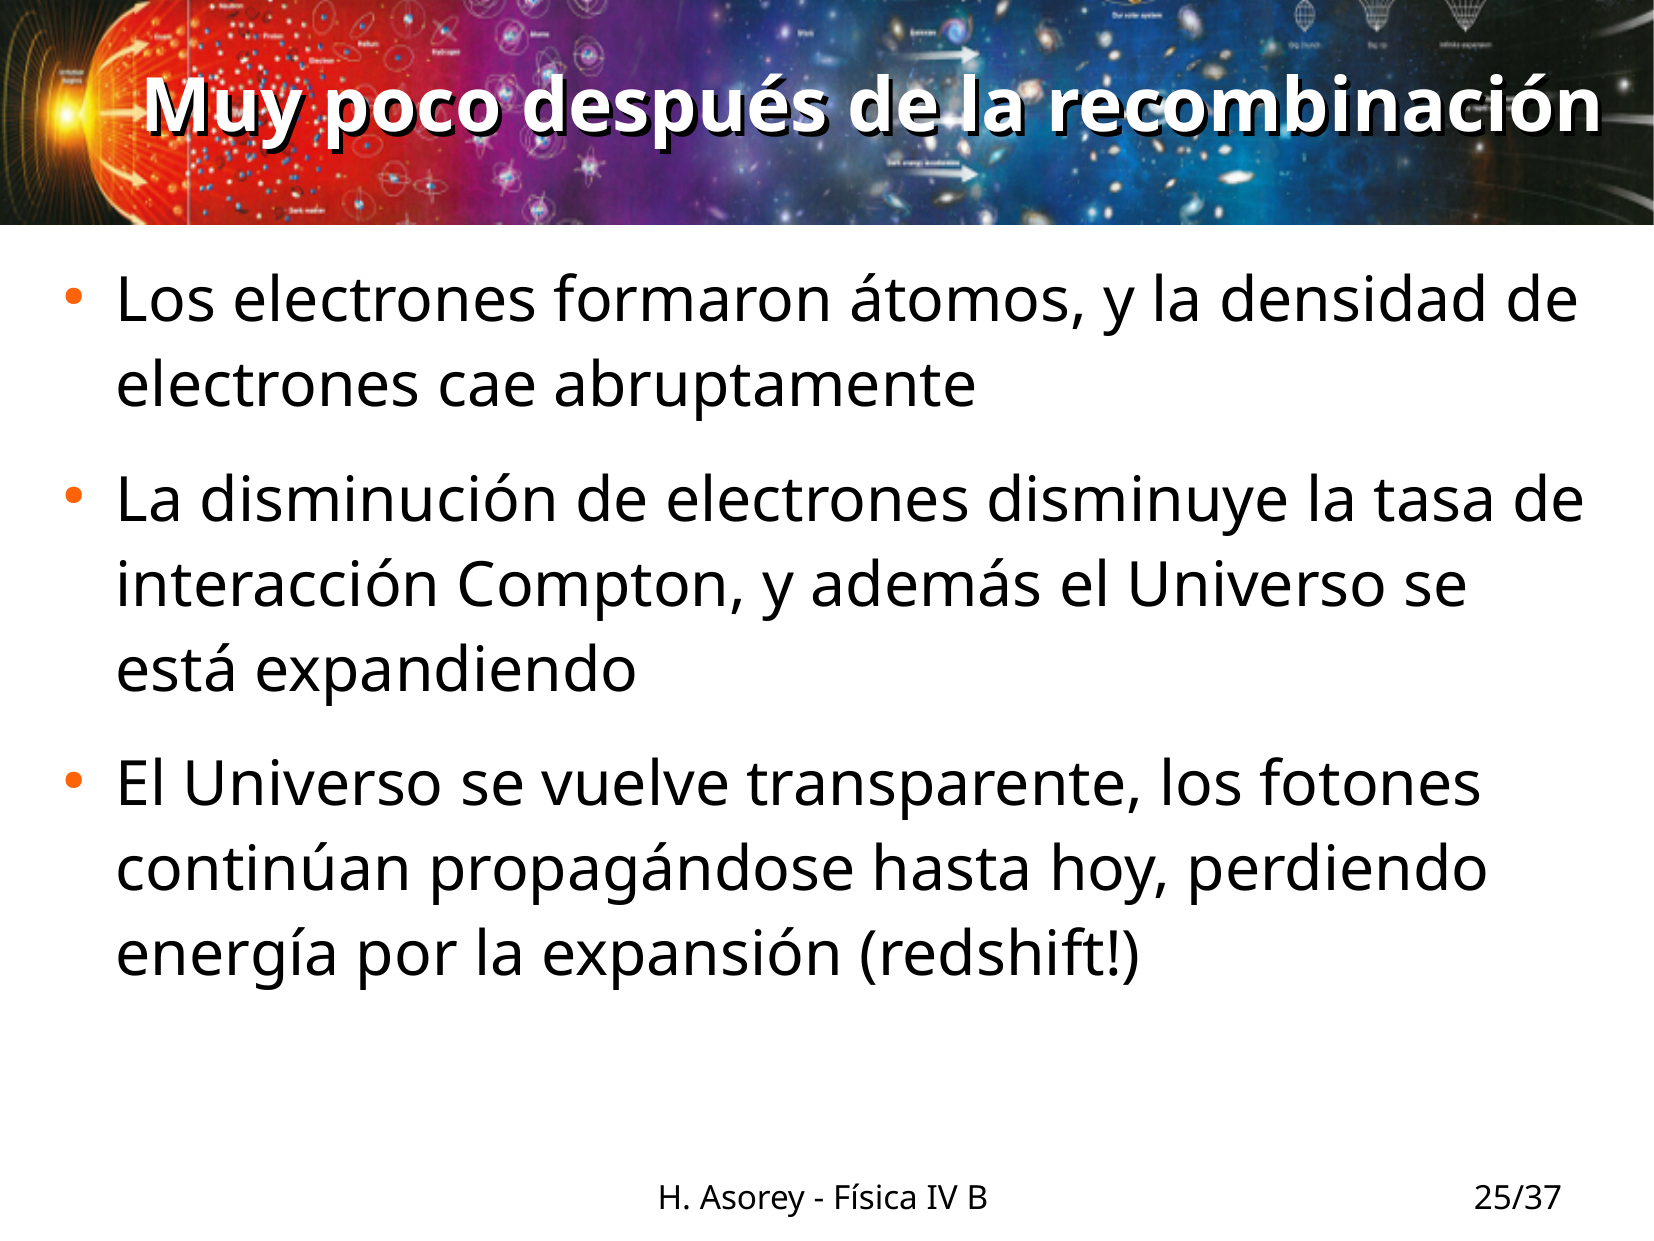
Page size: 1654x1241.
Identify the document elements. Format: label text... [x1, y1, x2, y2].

list Los electrones formaron átomos, y la densidad de electrones cae abruptamente La disminución de electrones disminuye la tasa de interacción Compton, y además el Universo se está expandiendo El Universo se vuelve transparente, los fotones continúan propagándose hasta hoy, perdiendo energía por la expansión (redshift!) [45, 255, 1606, 1156]
picture [0, 0, 1654, 225]
title Muy poco después de la recombinación [45, 15, 1606, 191]
